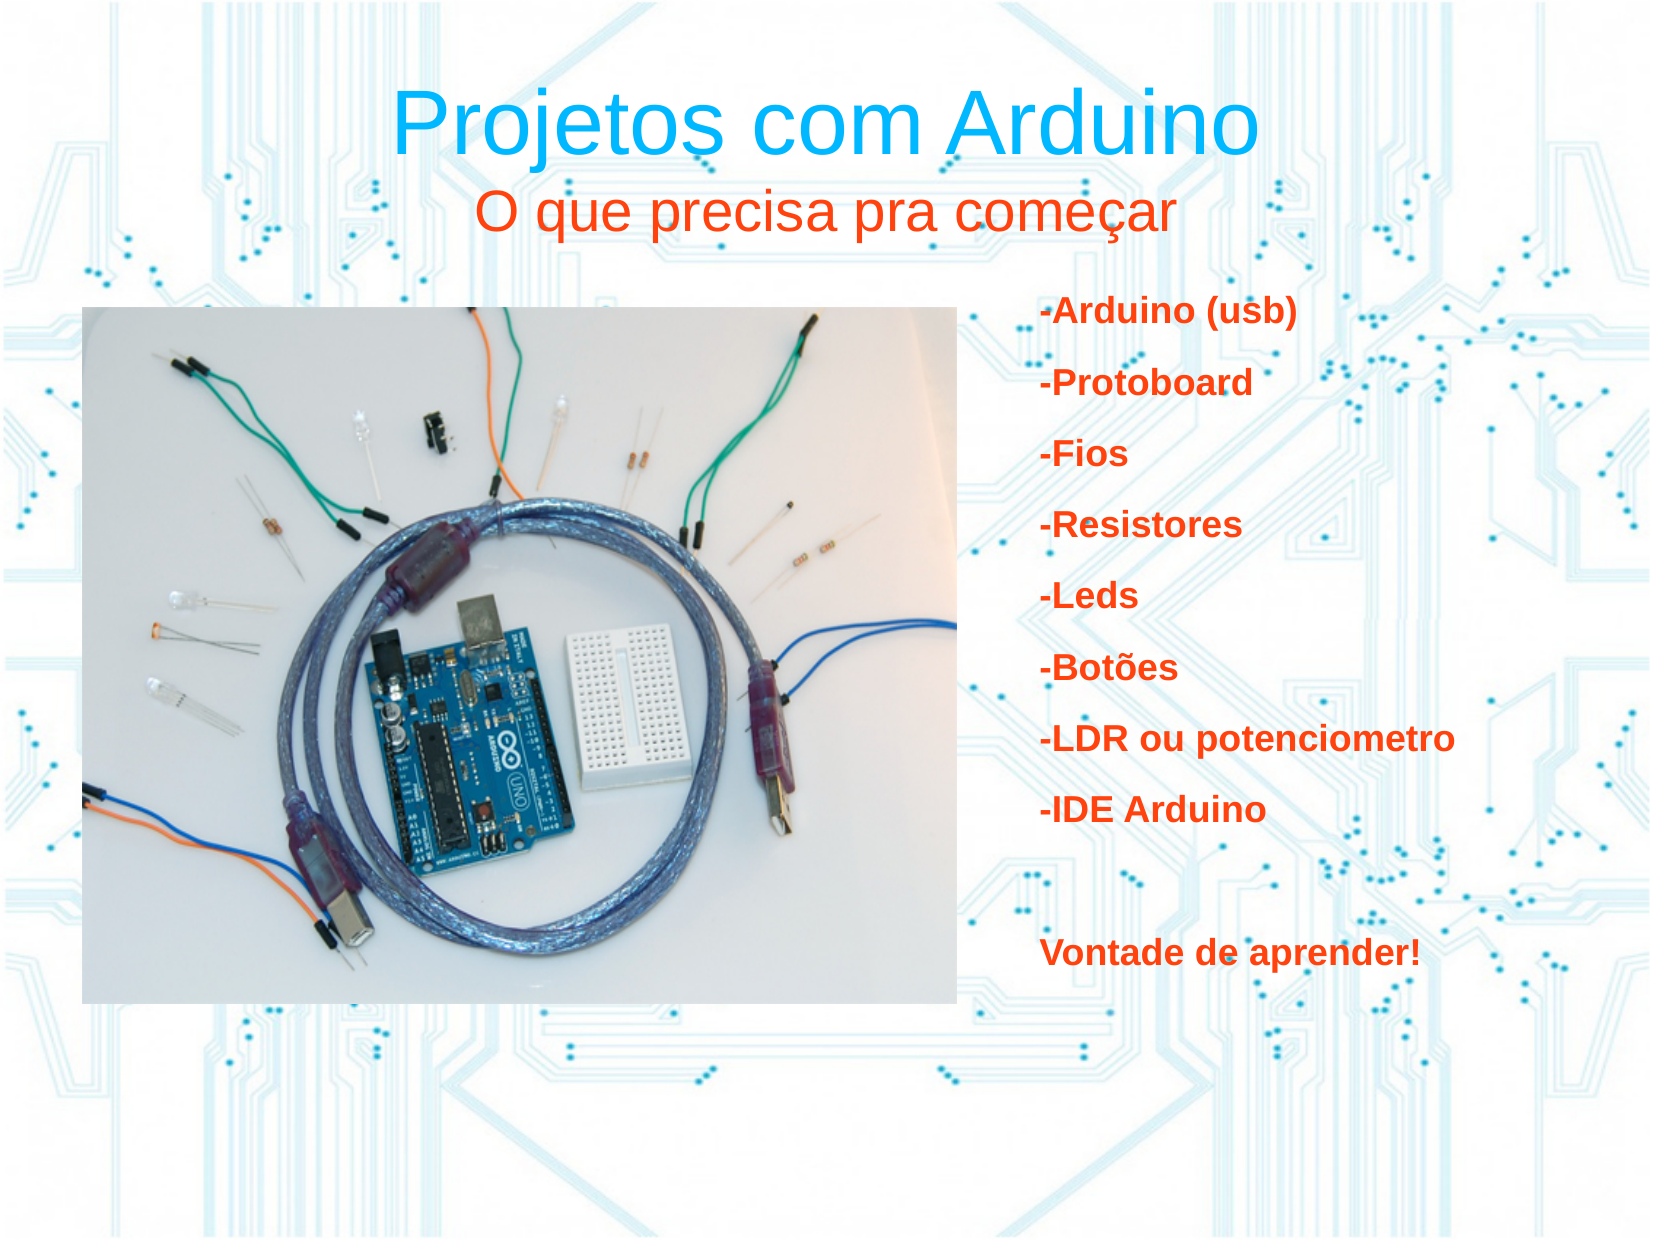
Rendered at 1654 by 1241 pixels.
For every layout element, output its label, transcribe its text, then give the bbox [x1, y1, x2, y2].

list -Arduino (usb) -Protoboard -Fios -Resistores -Leds -Botões -LDR ou potenciometro -IDE Arduino Vontade de aprender! [1039, 290, 1539, 993]
picture [82, 307, 957, 1004]
title Projetos com Arduino O que precisa pra começar [82, 62, 1571, 244]
